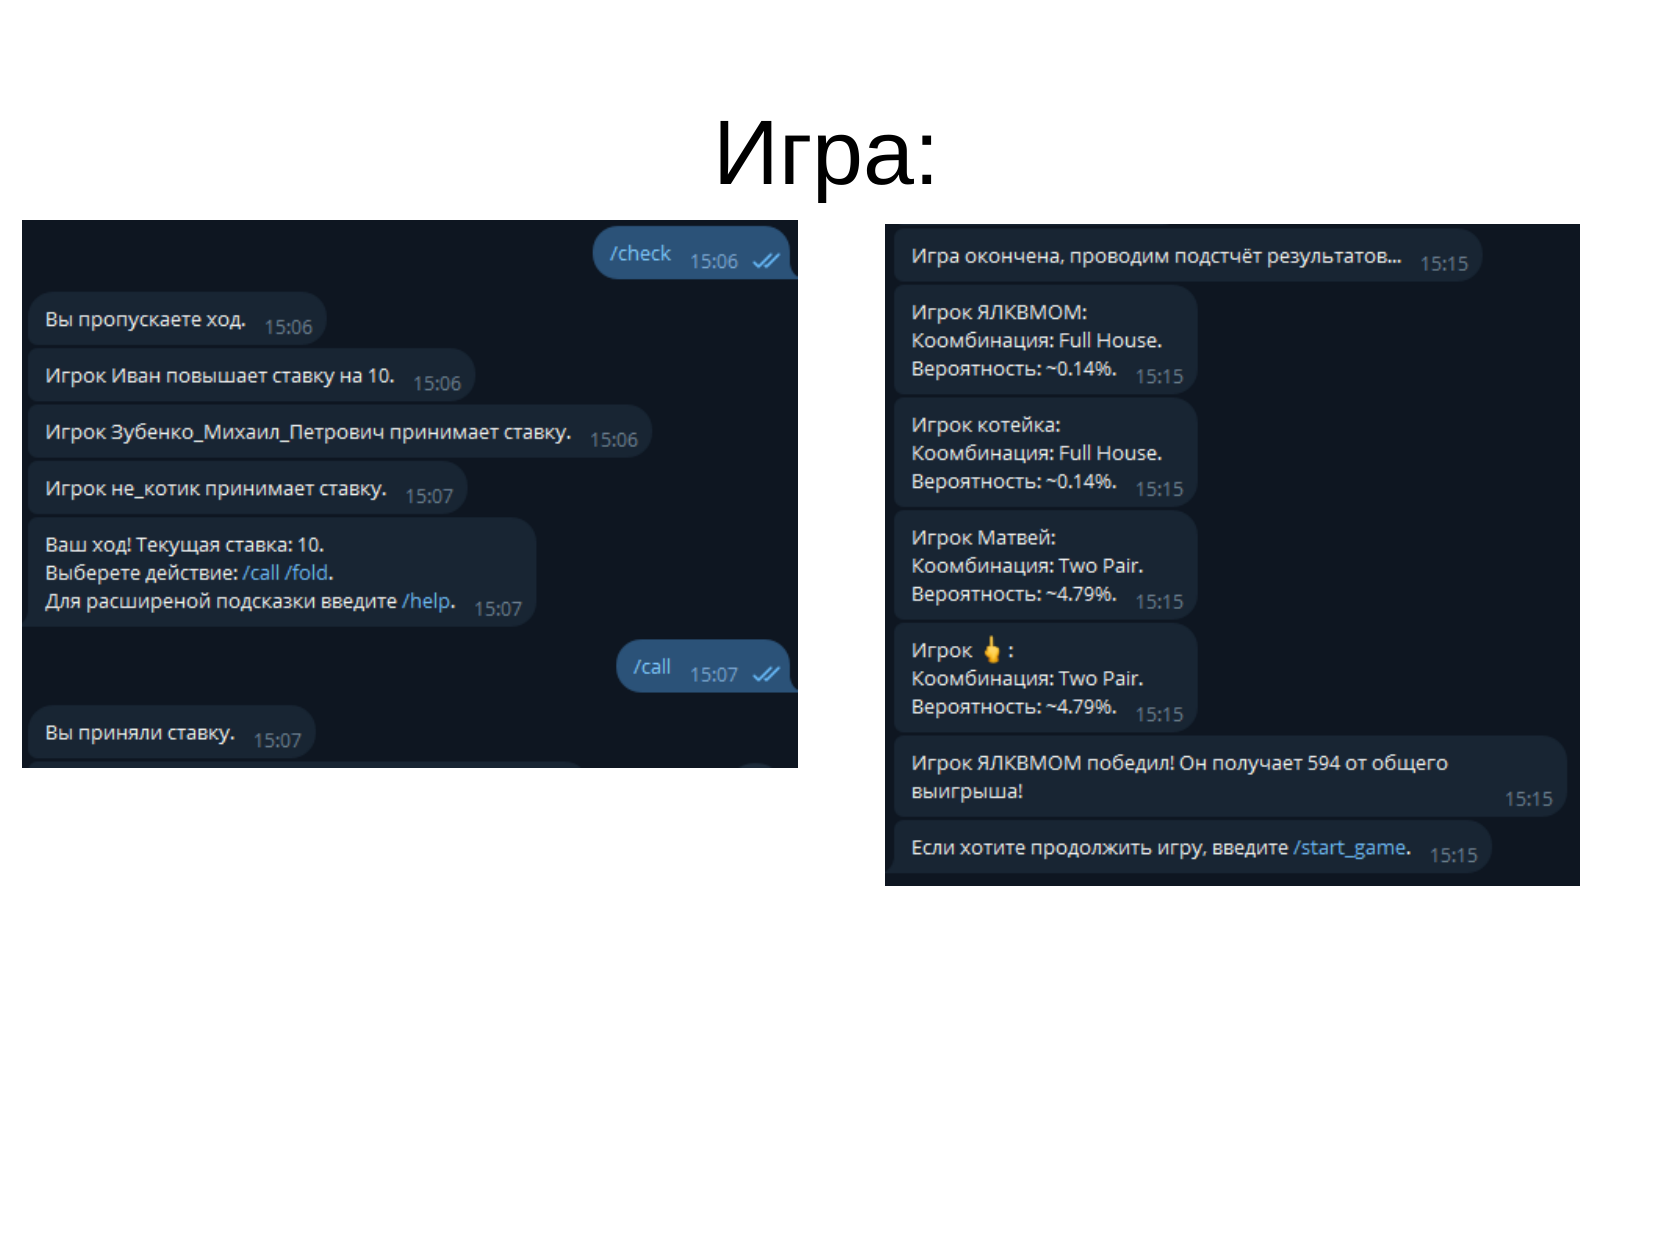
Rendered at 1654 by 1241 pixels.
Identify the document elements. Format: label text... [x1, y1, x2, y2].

title Игра: [82, 49, 1571, 257]
picture [885, 224, 1580, 886]
picture [22, 220, 798, 768]
